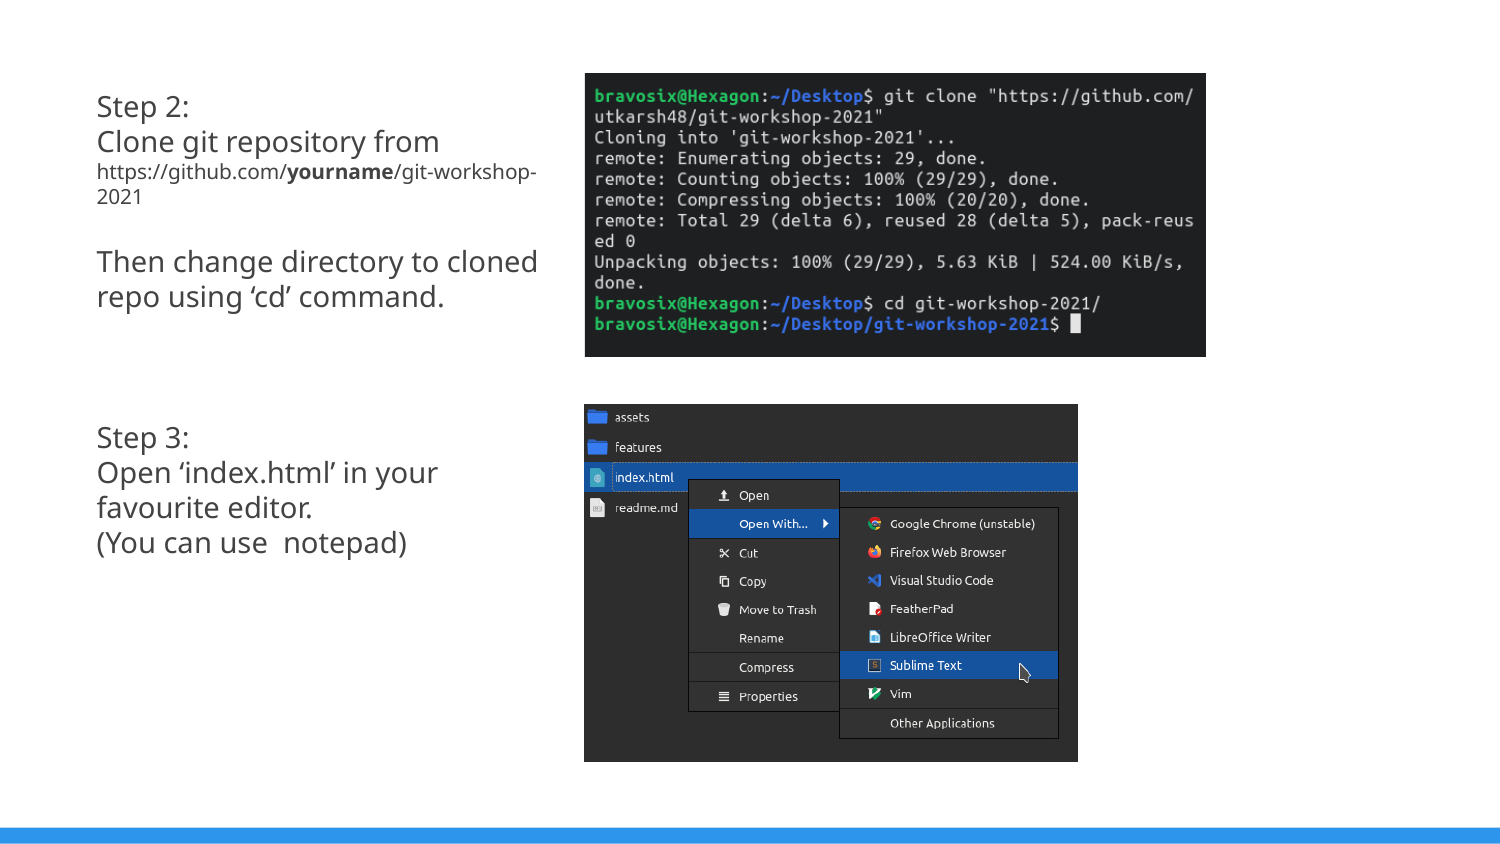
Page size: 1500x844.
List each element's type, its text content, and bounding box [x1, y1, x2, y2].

picture [584, 404, 1078, 762]
picture [584, 73, 1206, 357]
text_box Step 2: Clone git repository from https://github.com/yourname/git-workshop-2021 Then change directory to cloned repo using ‘cd’ command. [81, 73, 584, 329]
text_box Step 3: Open ‘index.html’ in your favourite editor. (You can use notepad) [81, 404, 549, 575]
